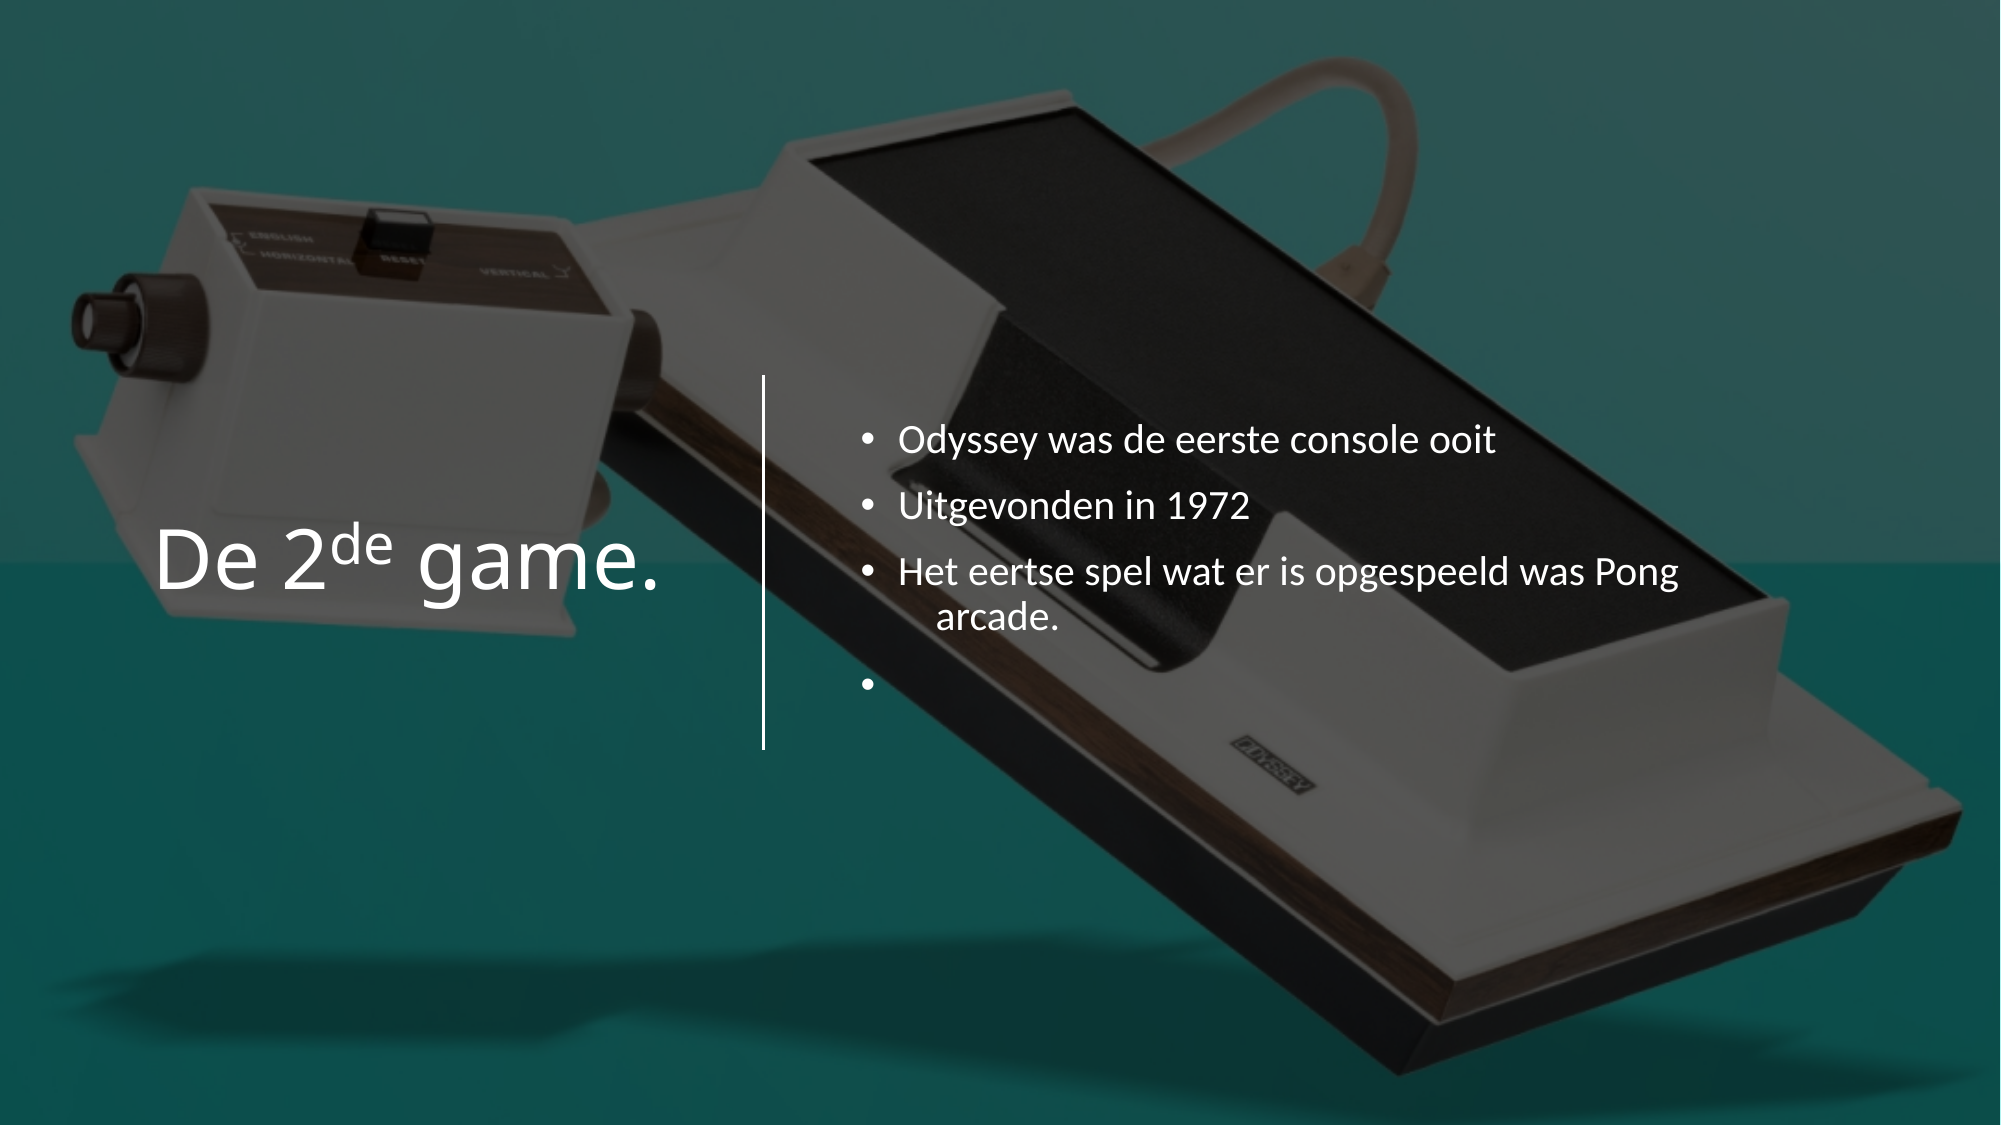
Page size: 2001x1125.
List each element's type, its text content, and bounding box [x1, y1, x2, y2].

list Odyssey was de eerste console ooit Uitgevonden in 1972 Het eertse spel wat er is opgespeeld was Pong arcade. [845, 174, 1789, 951]
picture [0, 0, 2000, 1125]
title De 2de game. [137, 174, 681, 951]
